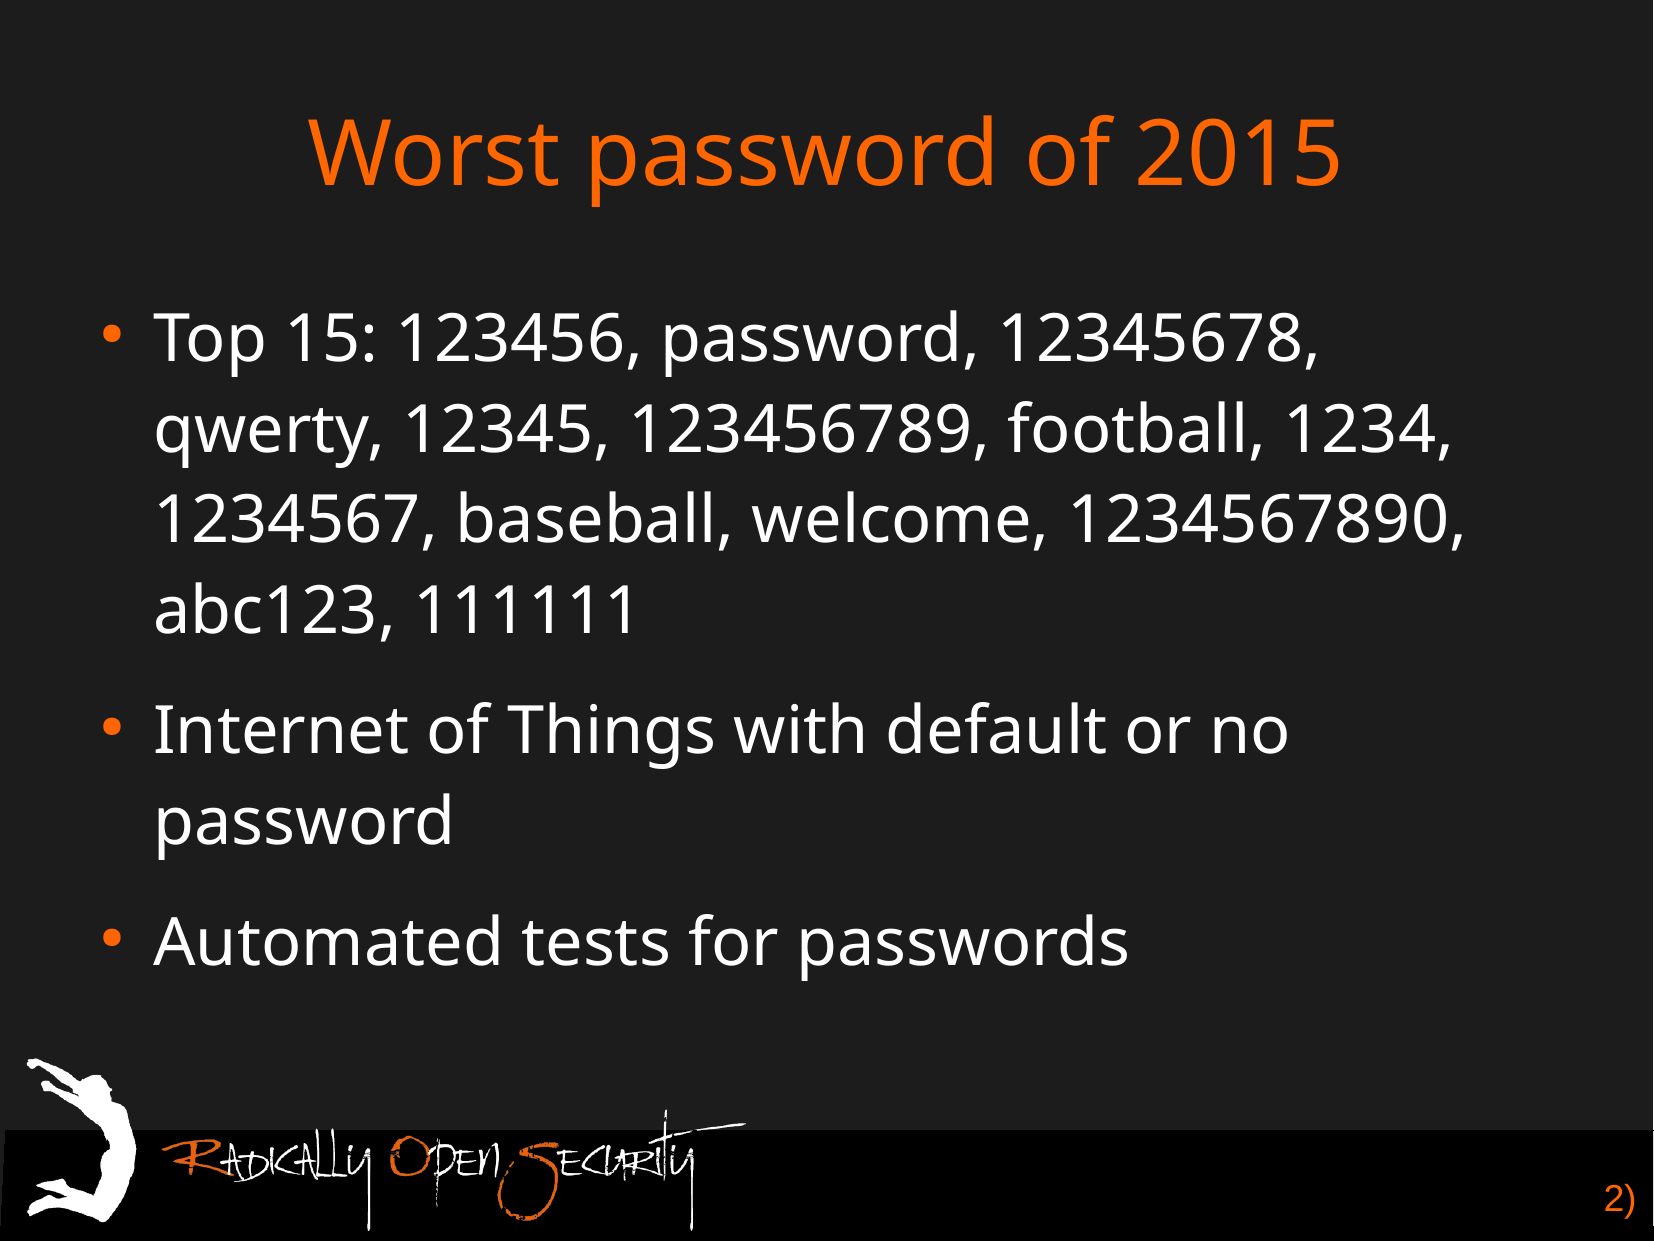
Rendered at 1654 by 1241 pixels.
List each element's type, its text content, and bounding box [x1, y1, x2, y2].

title Worst password of 2015 [82, 87, 1571, 213]
picture [0, 1022, 778, 1241]
list Top 15: 123456, password, 12345678, qwerty, 12345, 123456789, football, 1234, 1234567, baseball, welcome, 1234567890, abc123, 111111 Internet of Things with default or no password Automated tests for passwords [82, 290, 1571, 1010]
text_box 2) [1588, 1169, 1652, 1227]
